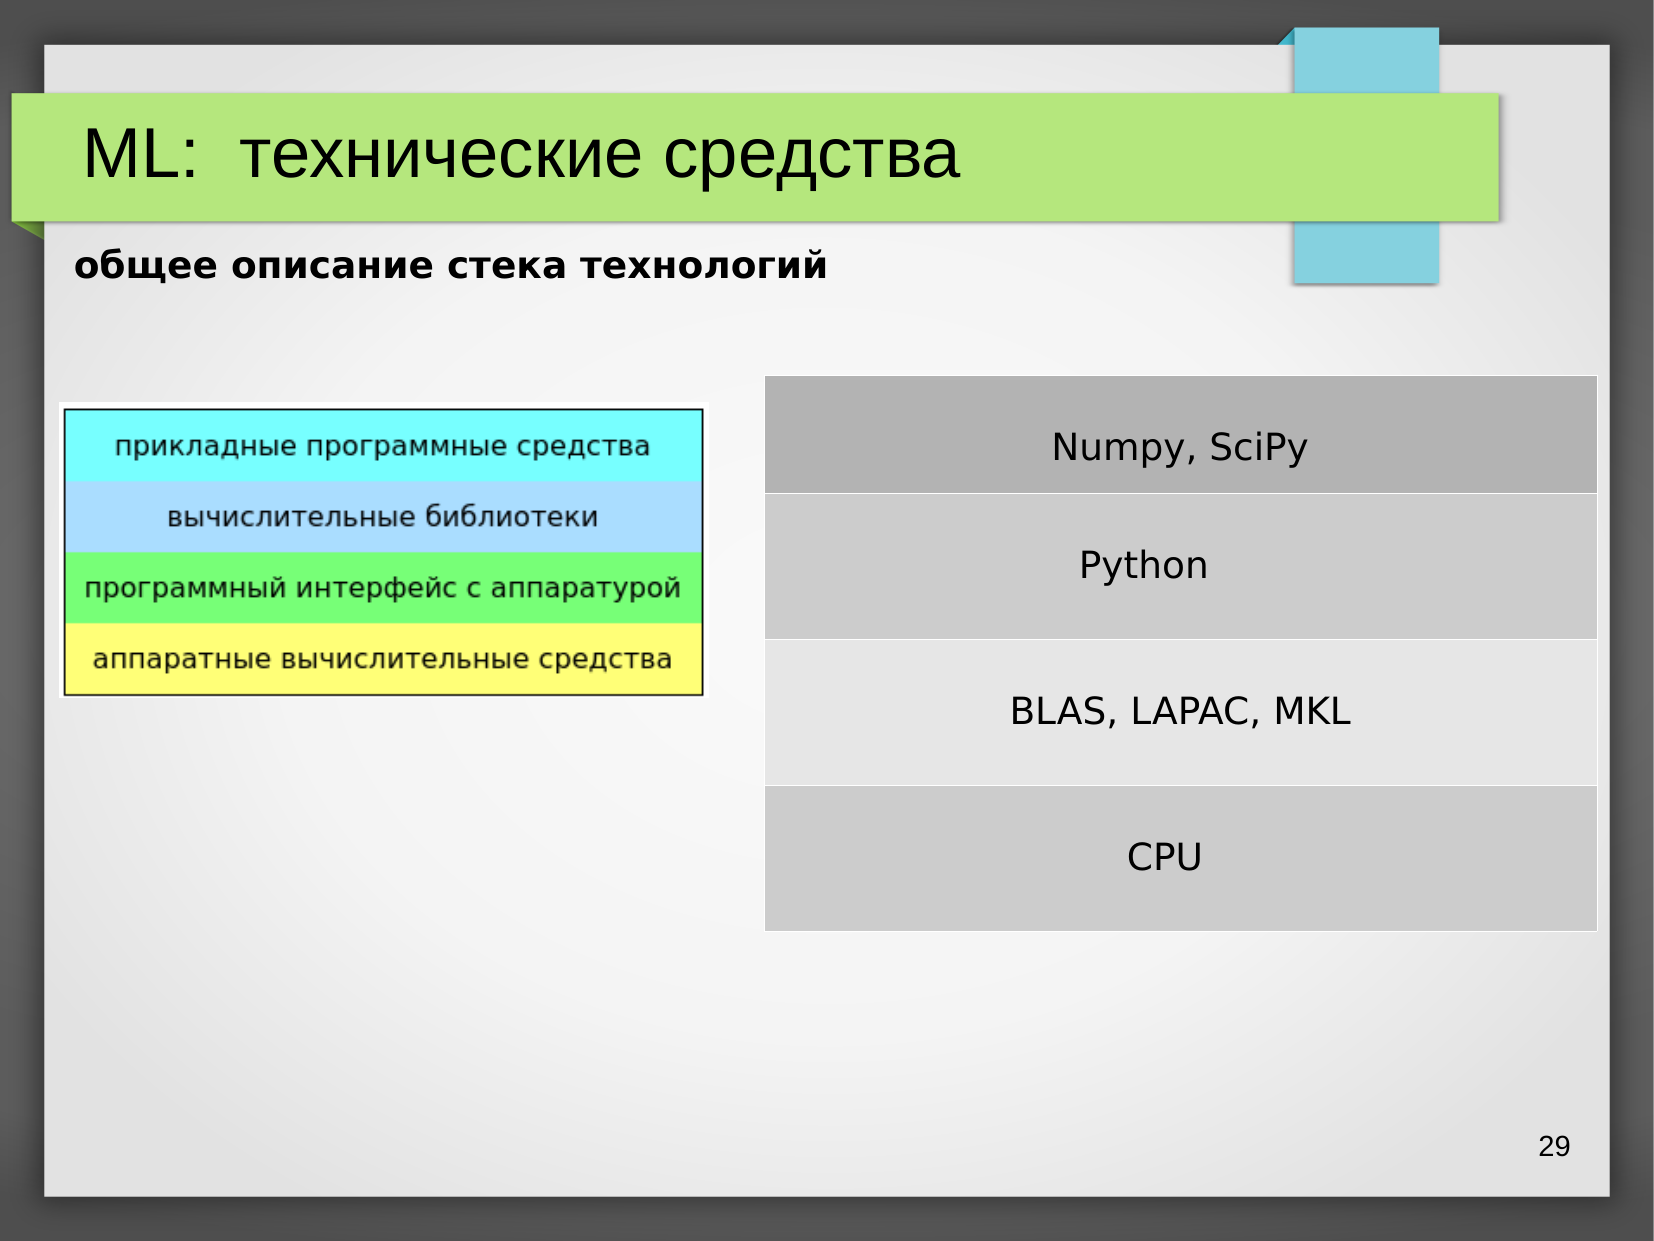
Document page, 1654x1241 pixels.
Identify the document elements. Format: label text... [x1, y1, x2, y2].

table_header Numpy, SciPy [765, 376, 1597, 493]
table_cell Python [765, 494, 1597, 639]
title ML: технические средства [82, 49, 1571, 257]
table_cell CPU [765, 786, 1597, 931]
text_box общее описание стека технологий [59, 236, 934, 331]
picture [0, 0, 1654, 1241]
subtitle [1098, 354, 1654, 1028]
table_cell BLAS, LAPAC, MKL [765, 640, 1597, 785]
